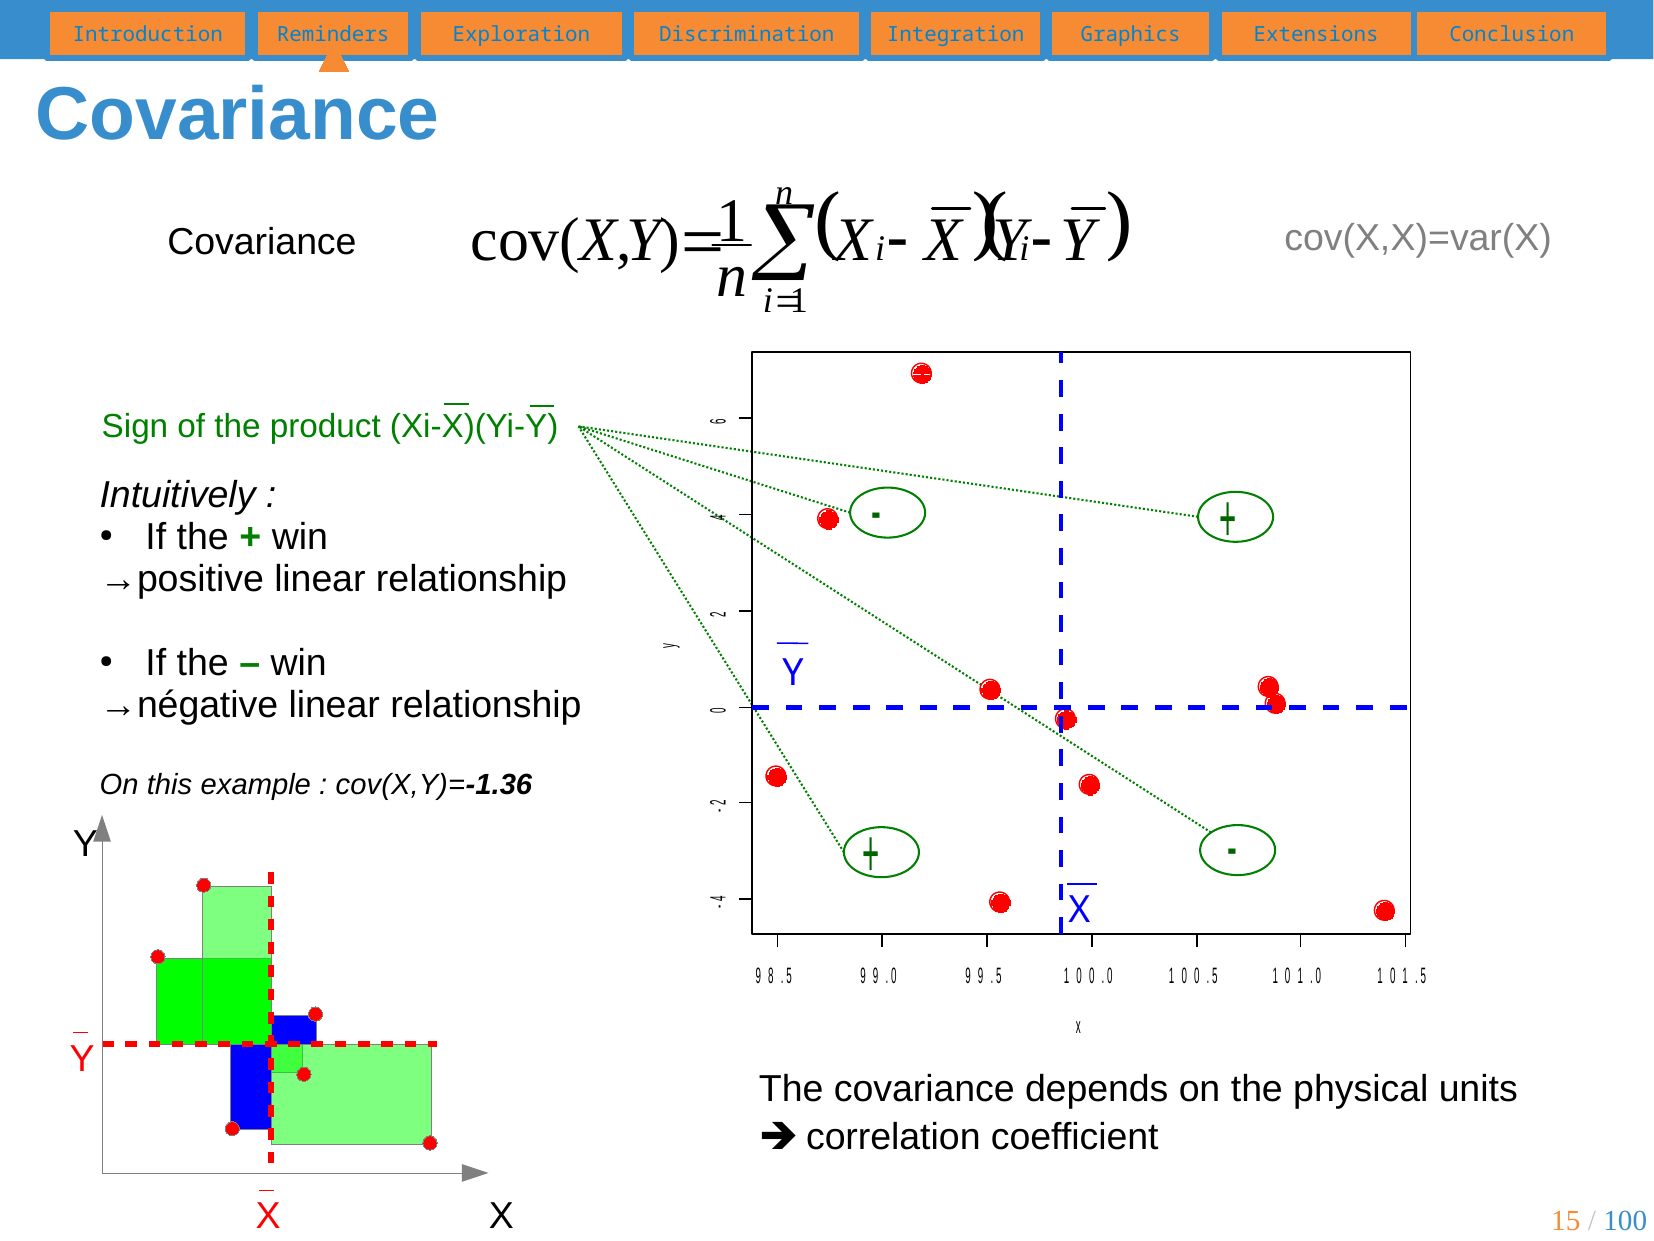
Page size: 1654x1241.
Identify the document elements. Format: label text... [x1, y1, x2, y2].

text_box Y [55, 1029, 85, 1087]
picture [650, 250, 1463, 1062]
text_box X [241, 1187, 271, 1241]
text_box [150, 878, 438, 1151]
text_box Sign of the product (Xi-X)(Yi-Y) [82, 400, 579, 453]
title Covariance [35, 61, 1571, 166]
text_box Y [59, 815, 88, 872]
text_box Intuitively : If the + win →positive linear relationship If the – win →négative linear relationship On this example : cov(X,Y)=-1.36 [84, 466, 650, 809]
text_box X [474, 1187, 532, 1241]
chart [462, 162, 1149, 328]
text_box [319, 41, 349, 72]
text_box The covariance depends on the physical units  correlation coefficient [744, 1059, 1560, 1169]
text_box cov(X,X)=var(X) [1269, 208, 1595, 266]
text_box Covariance [152, 212, 460, 271]
